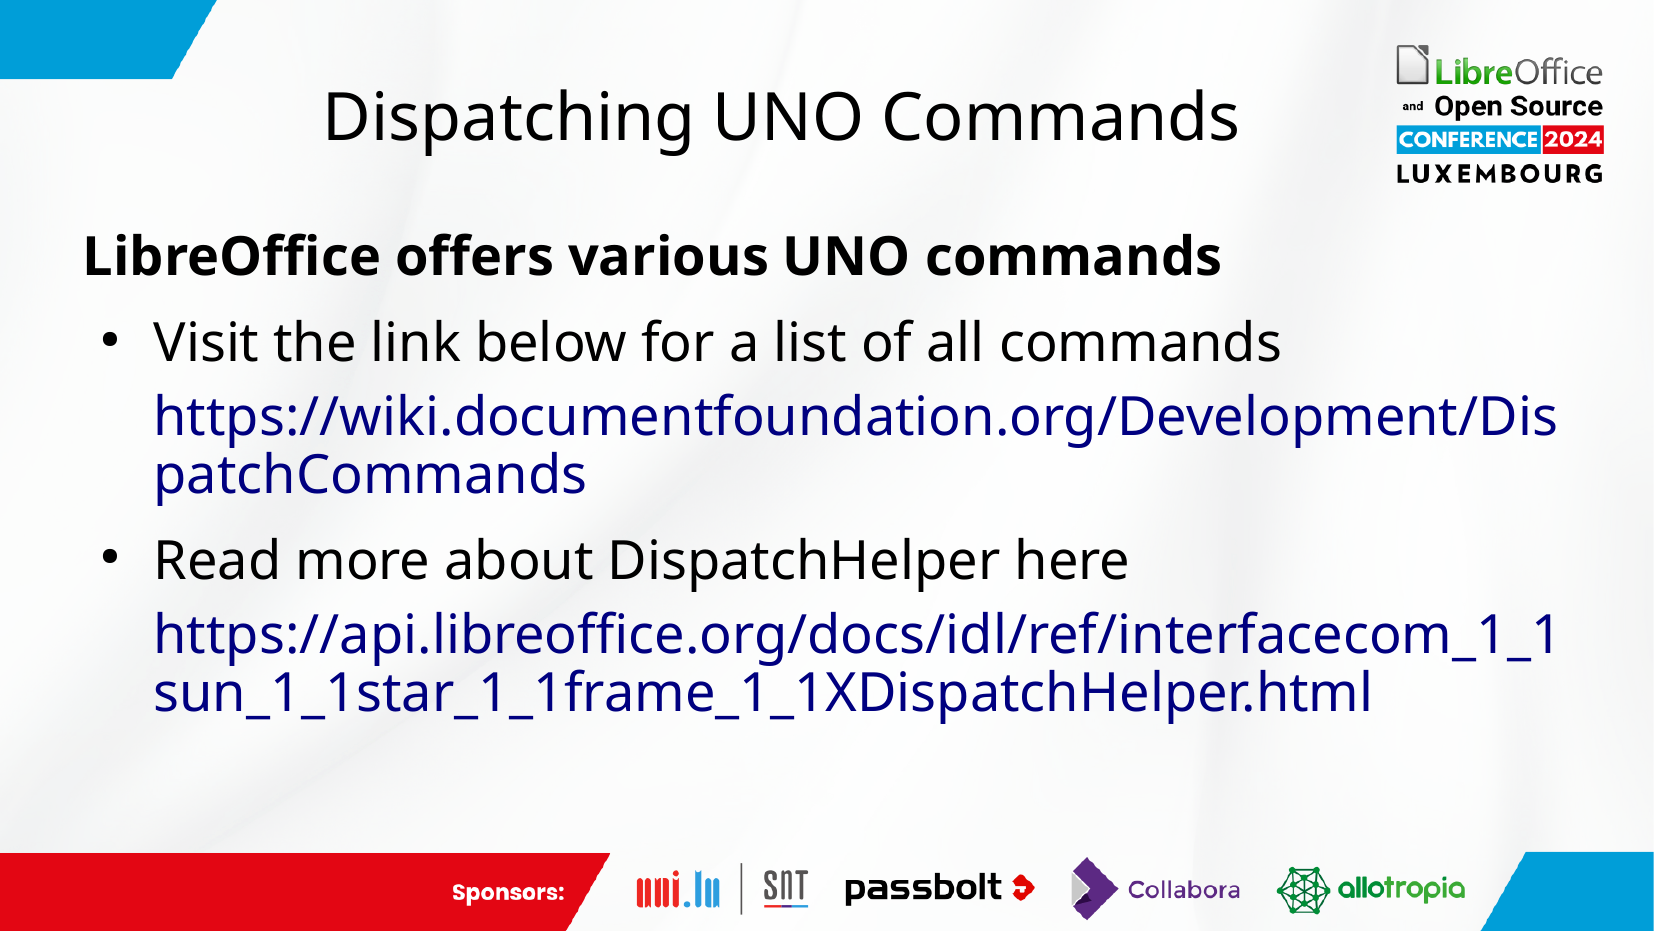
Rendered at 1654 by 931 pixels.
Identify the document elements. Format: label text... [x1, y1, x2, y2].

picture [0, 0, 1654, 931]
list LibreOffice offers various UNO commands Visit the link below for a list of all commands https://wiki.documentfoundation.org/Development/DispatchCommands Read more about DispatchHelper here https://api.libreoffice.org/docs/idl/ref/interfacecom_1_1sun_1_1star_1_1frame_1_1XDispatchHelper.html [82, 217, 1565, 827]
title Dispatching UNO Commands [206, 37, 1359, 193]
